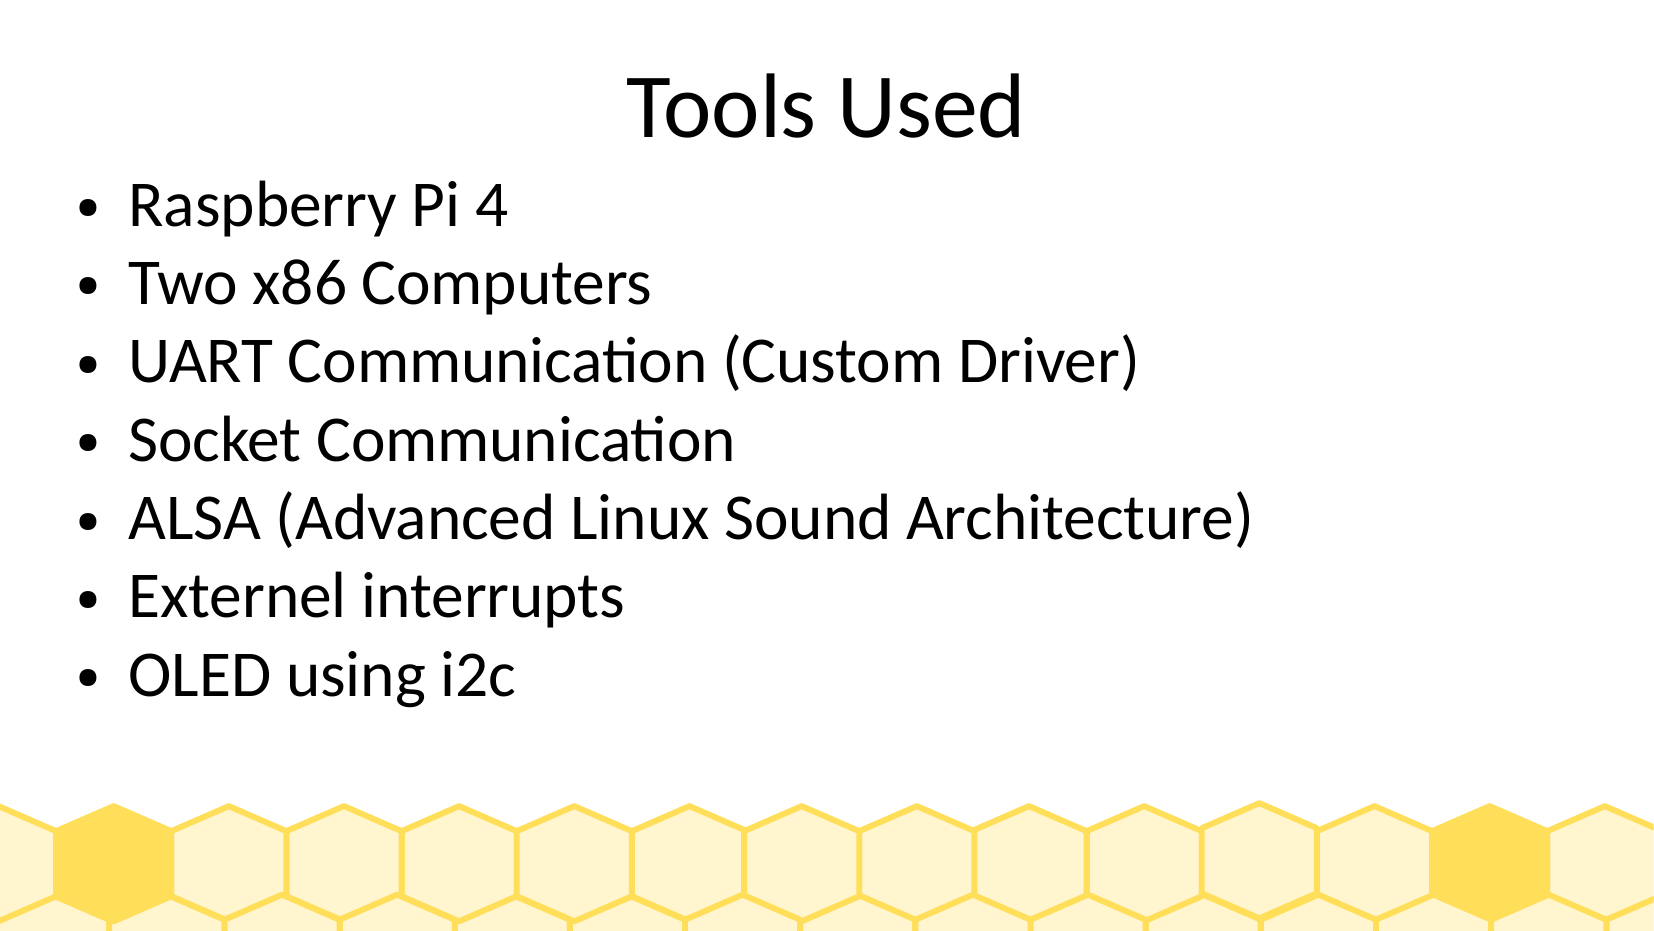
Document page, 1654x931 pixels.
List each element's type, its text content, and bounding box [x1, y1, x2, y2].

title Tools Used [82, 37, 1571, 193]
list Raspberry Pi 4 Two x86 Computers UART Communication (Custom Driver) Socket Communication ALSA (Advanced Linux Sound Architecture) Externel interrupts OLED using i2c [59, 177, 1548, 717]
